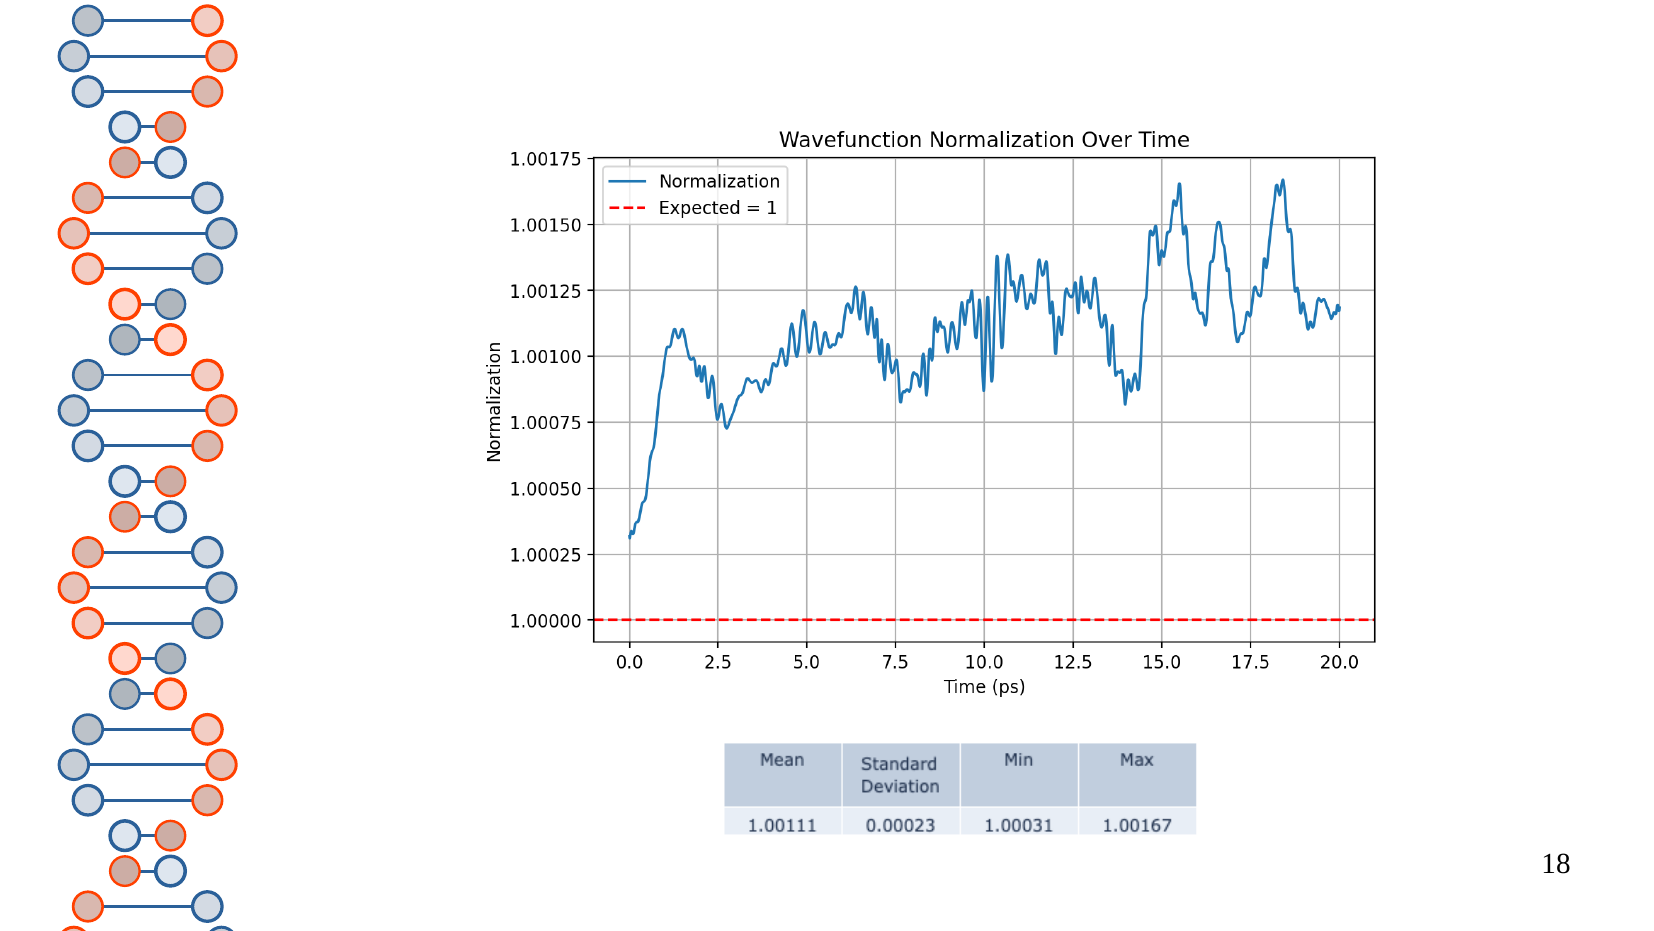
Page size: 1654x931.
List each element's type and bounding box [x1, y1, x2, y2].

picture [708, 724, 1220, 857]
picture [472, 118, 1387, 709]
